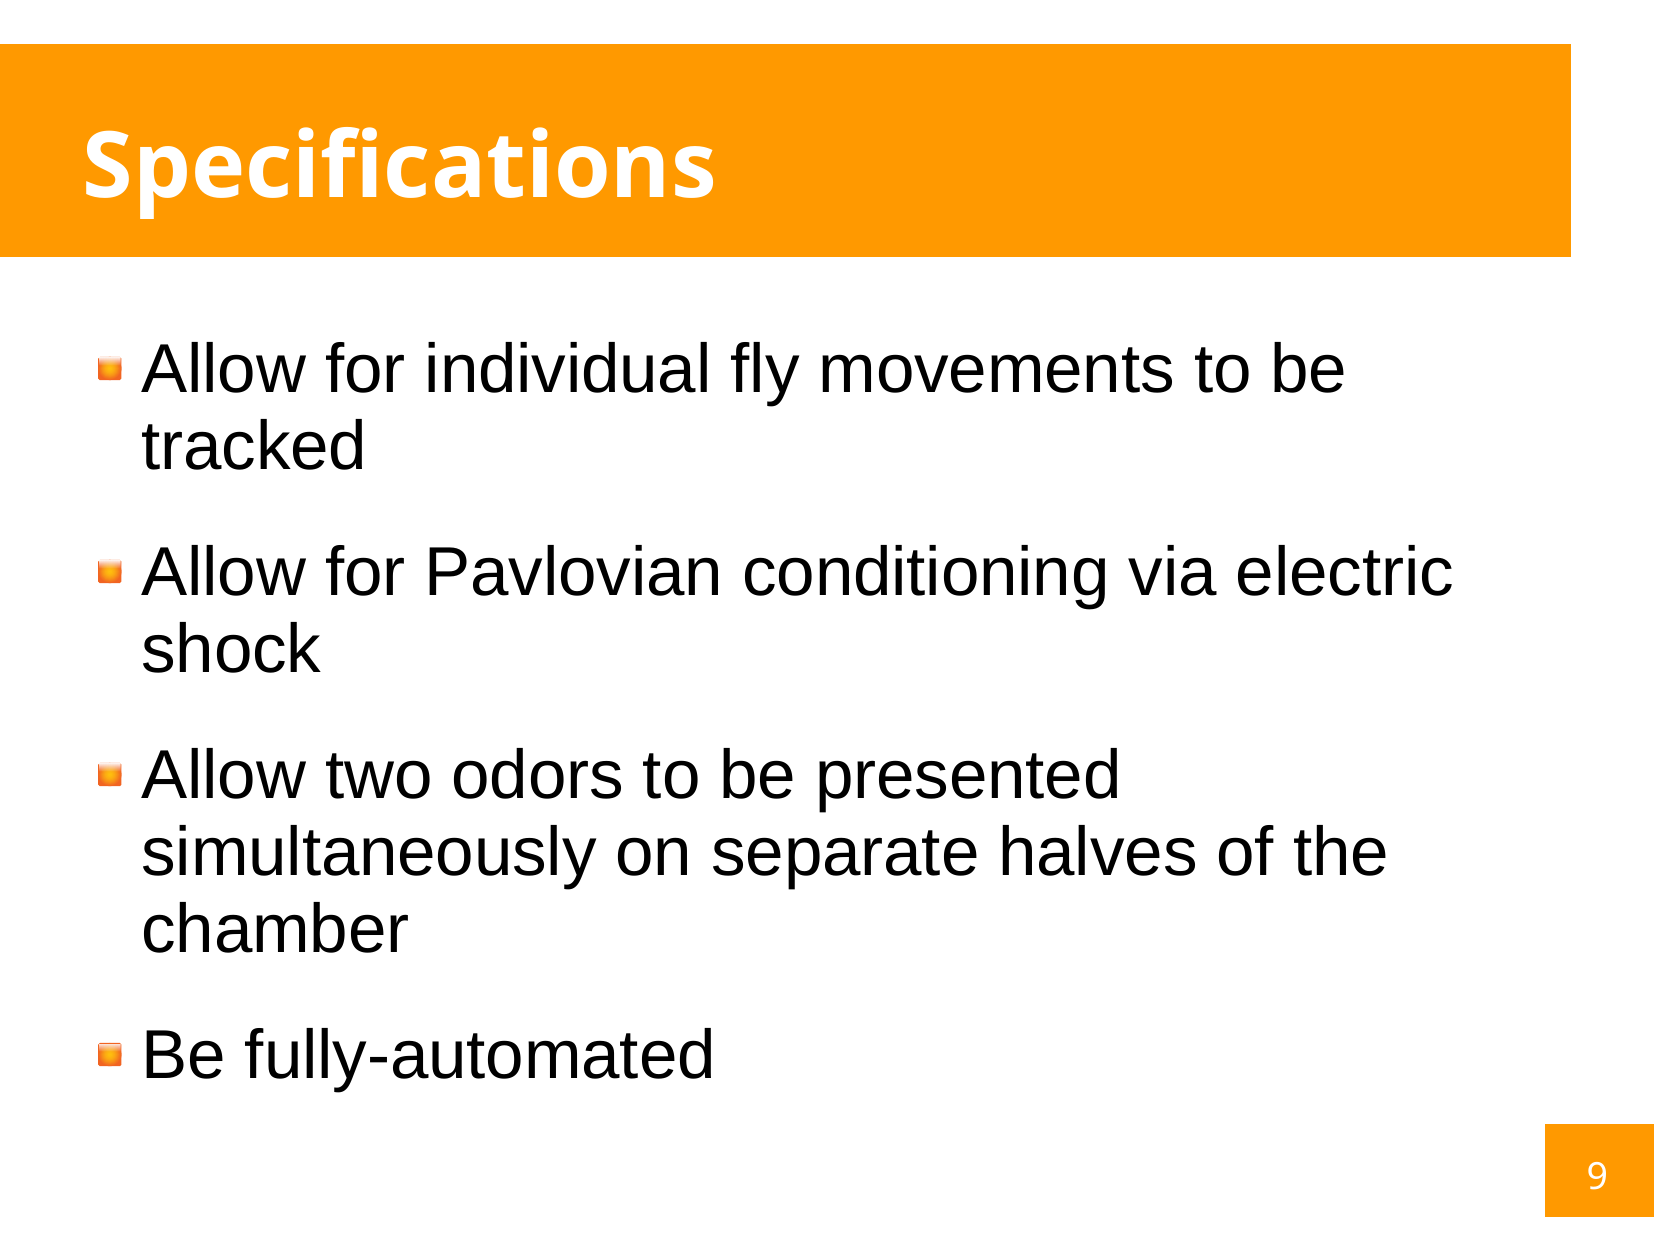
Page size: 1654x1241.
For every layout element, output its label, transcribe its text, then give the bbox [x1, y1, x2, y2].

title Specifications [82, 49, 1571, 257]
list Allow for individual fly movements to be tracked Allow for Pavlovian conditioning via electric shock Allow two odors to be presented simultaneously on separate halves of the chamber Be fully-automated [82, 330, 1571, 1096]
text_box [0, 44, 1571, 257]
title 9 [1563, 1148, 1609, 1194]
text_box [1545, 1124, 1654, 1217]
